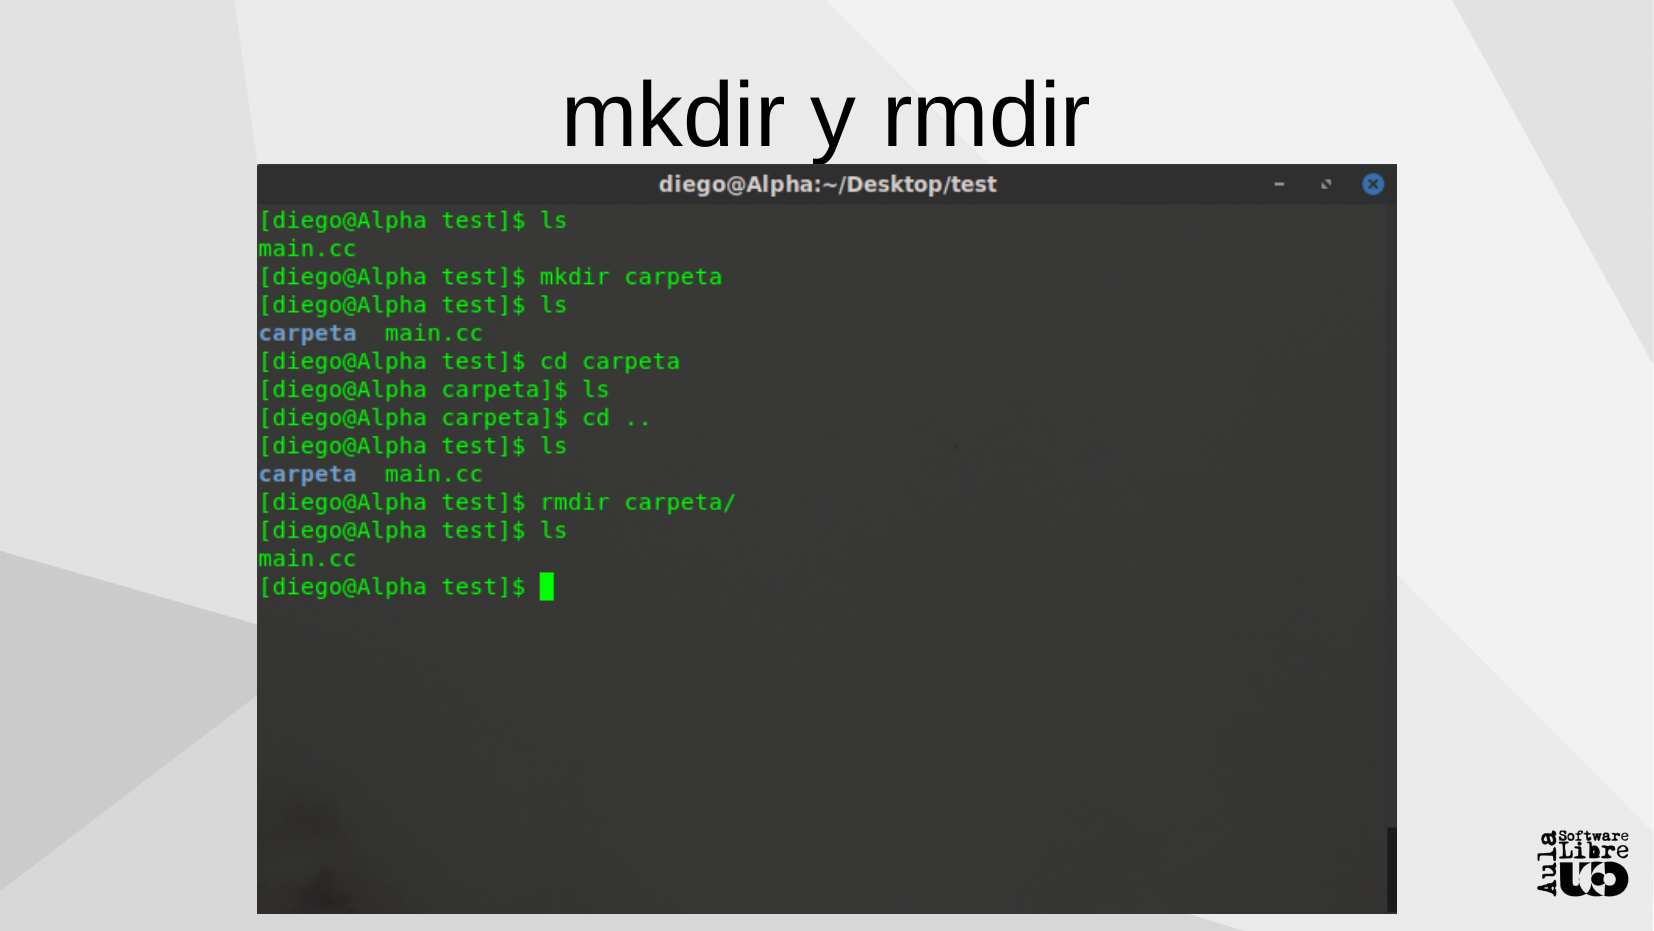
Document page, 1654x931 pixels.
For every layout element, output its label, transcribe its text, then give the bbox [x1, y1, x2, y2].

title mkdir y rmdir [82, 37, 1571, 193]
picture [0, 0, 1654, 931]
